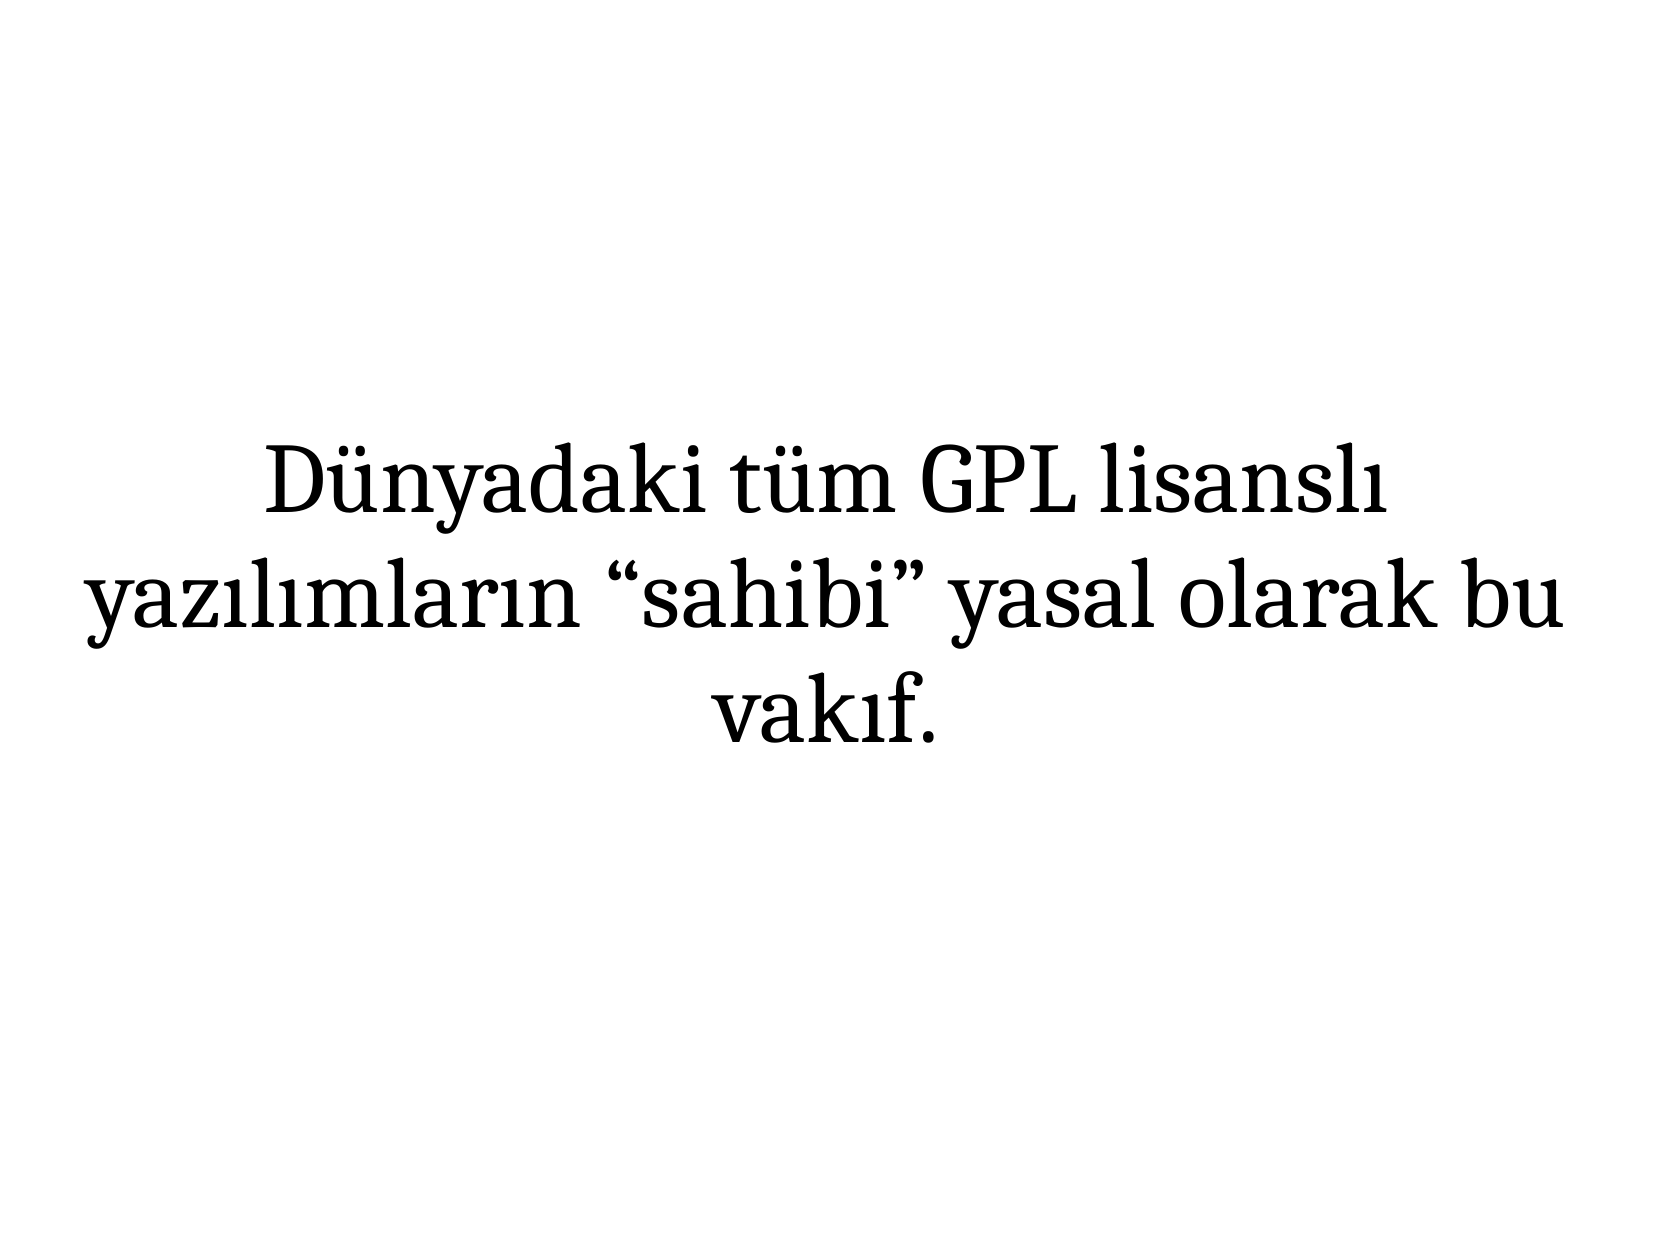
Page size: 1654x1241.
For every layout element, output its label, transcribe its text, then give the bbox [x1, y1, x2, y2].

title Dünyadaki tüm GPL lisanslı yazılımların “sahibi” yasal olarak bu vakıf. [82, 281, 1571, 908]
